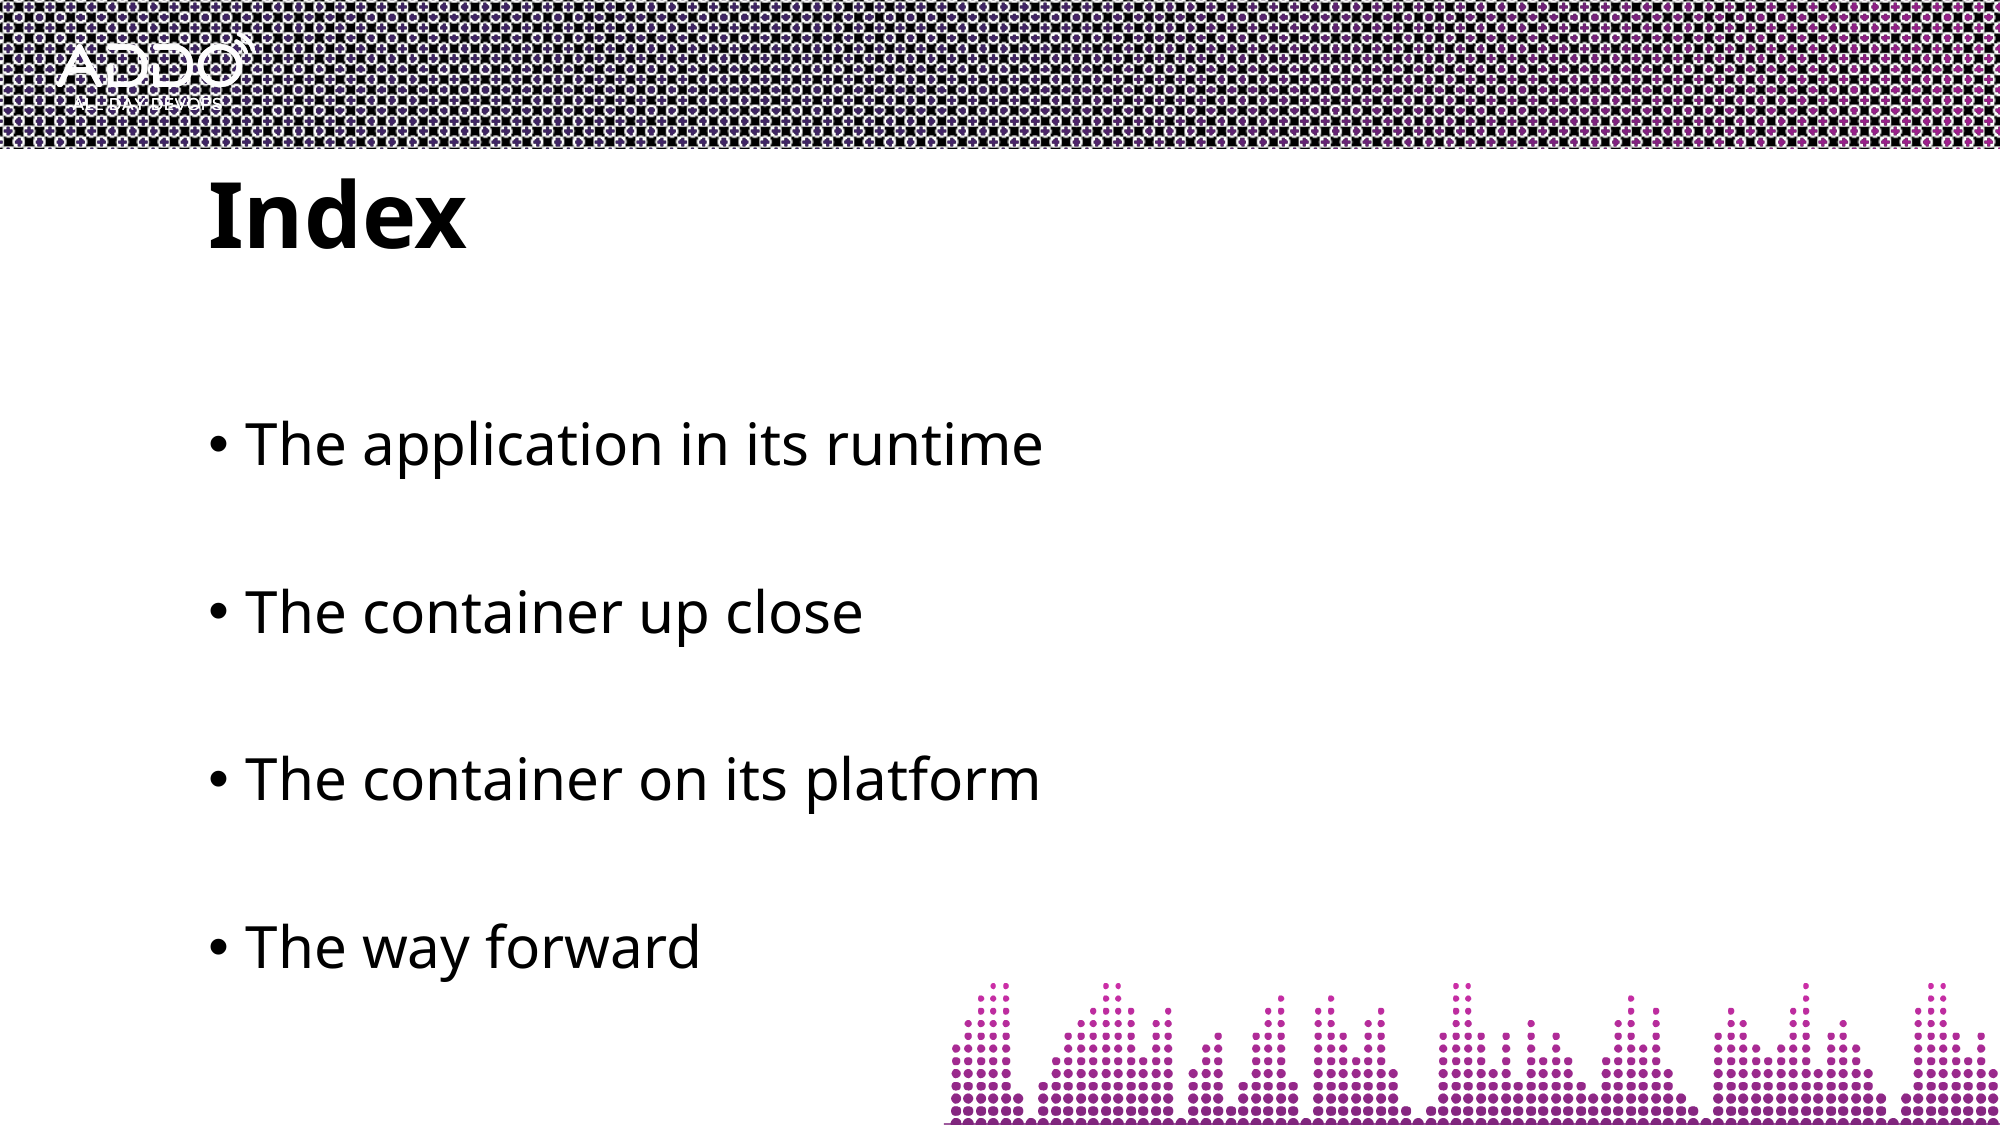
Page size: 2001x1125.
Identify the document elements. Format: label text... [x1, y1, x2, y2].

picture [943, 983, 2000, 1125]
list The application in its runtime The container up close The container on its platform The way forward [193, 407, 1551, 1044]
title Index [193, 162, 1726, 346]
picture [0, 0, 2000, 149]
